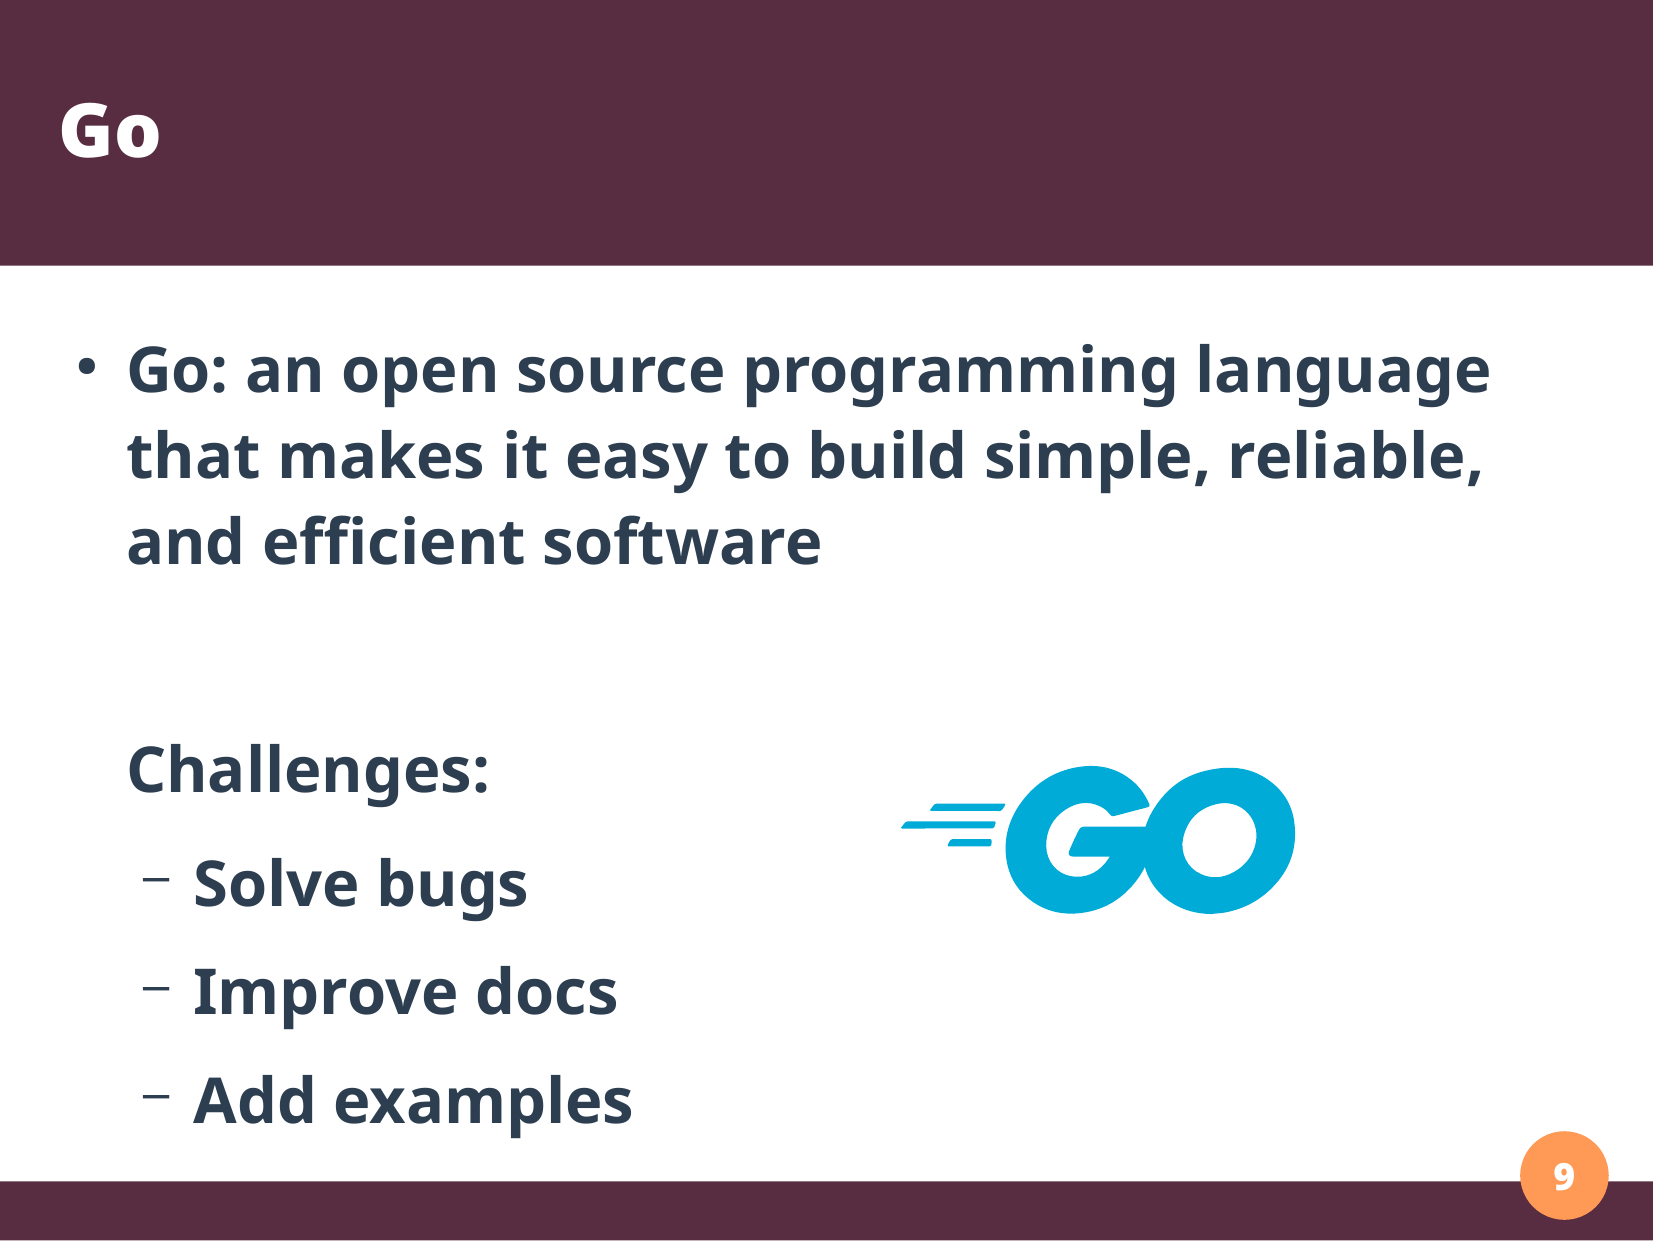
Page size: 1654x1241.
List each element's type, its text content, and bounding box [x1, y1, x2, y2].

title Go [58, 49, 1594, 207]
picture [900, 765, 1297, 916]
picture [1183, 804, 1256, 876]
list Go: an open source programming language that makes it easy to build simple, reliable, and efficient software Challenges: Solve bugs Improve docs Add examples [58, 324, 1594, 1152]
